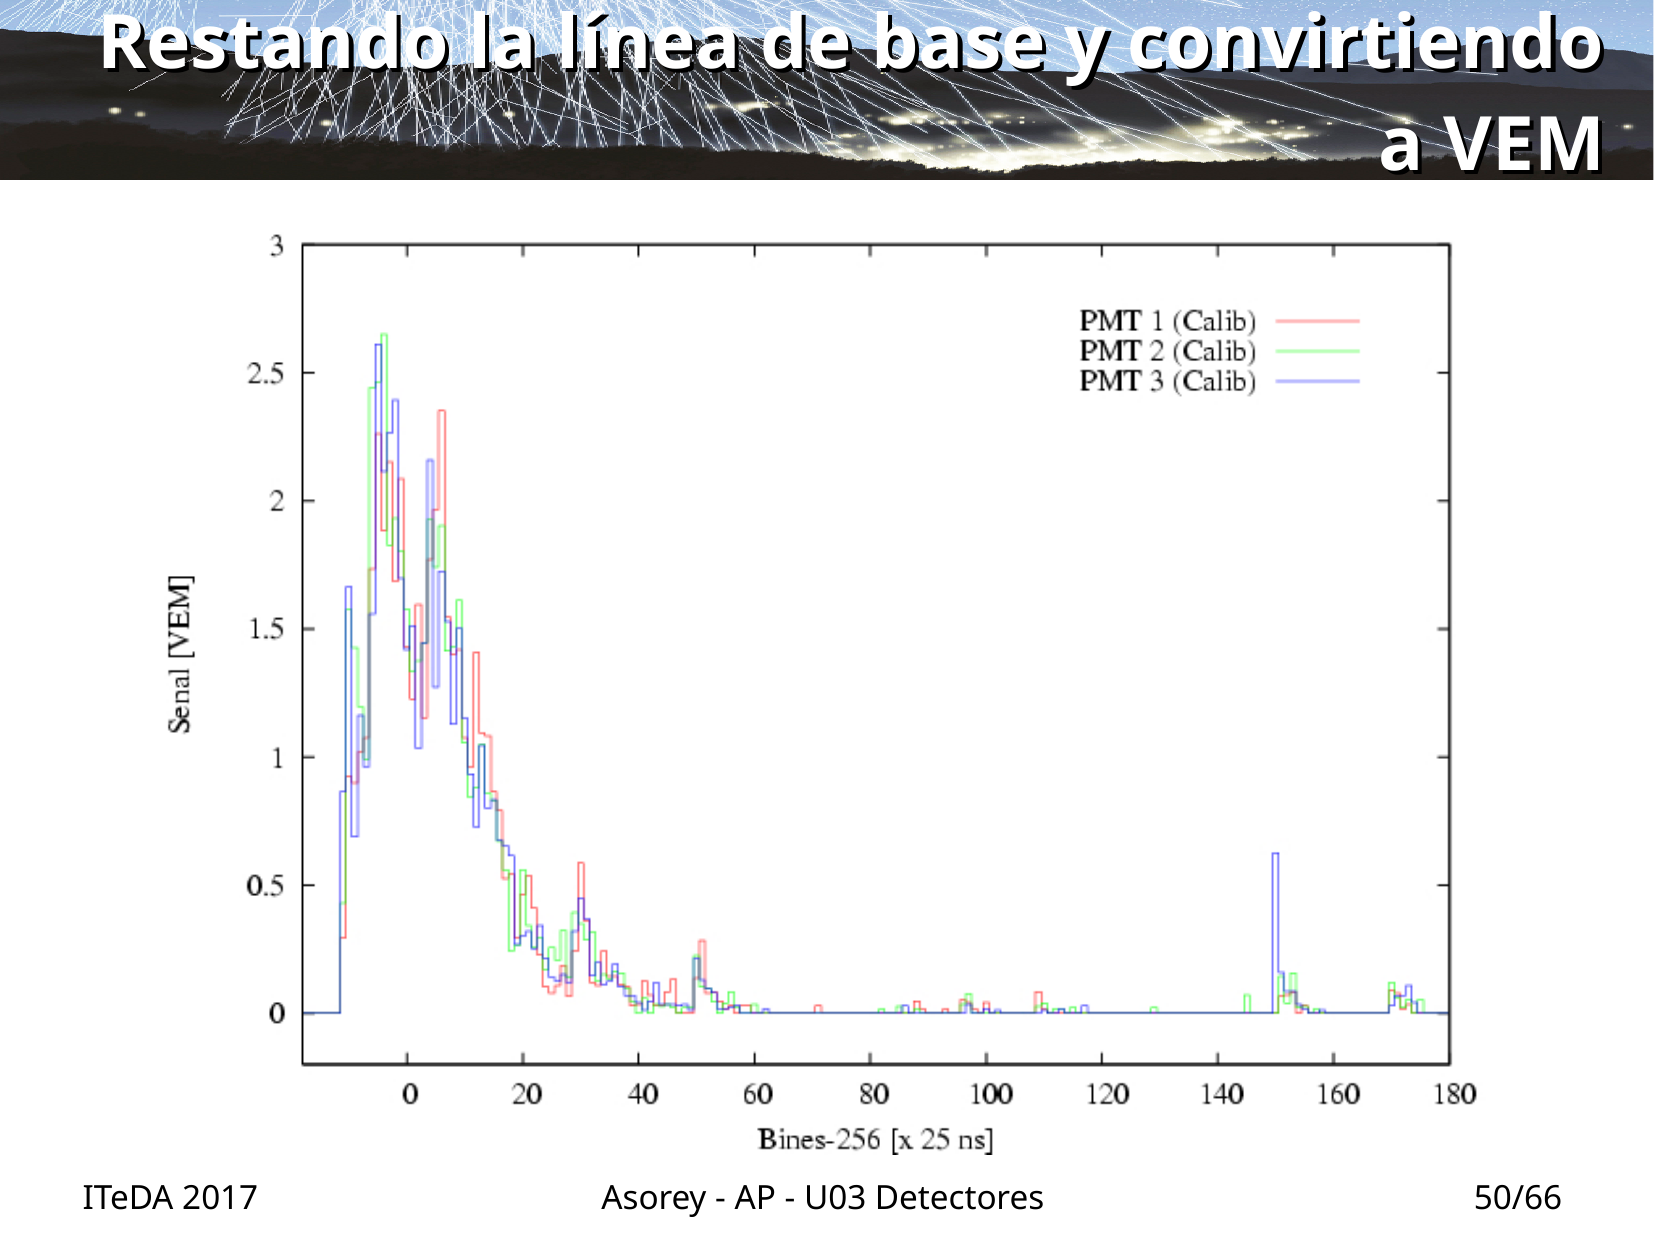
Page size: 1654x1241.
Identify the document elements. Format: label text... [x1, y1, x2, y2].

picture [150, 209, 1501, 1156]
title Restando la línea de base y convirtiendo a VEM [45, 15, 1606, 166]
picture [0, 0, 1654, 180]
